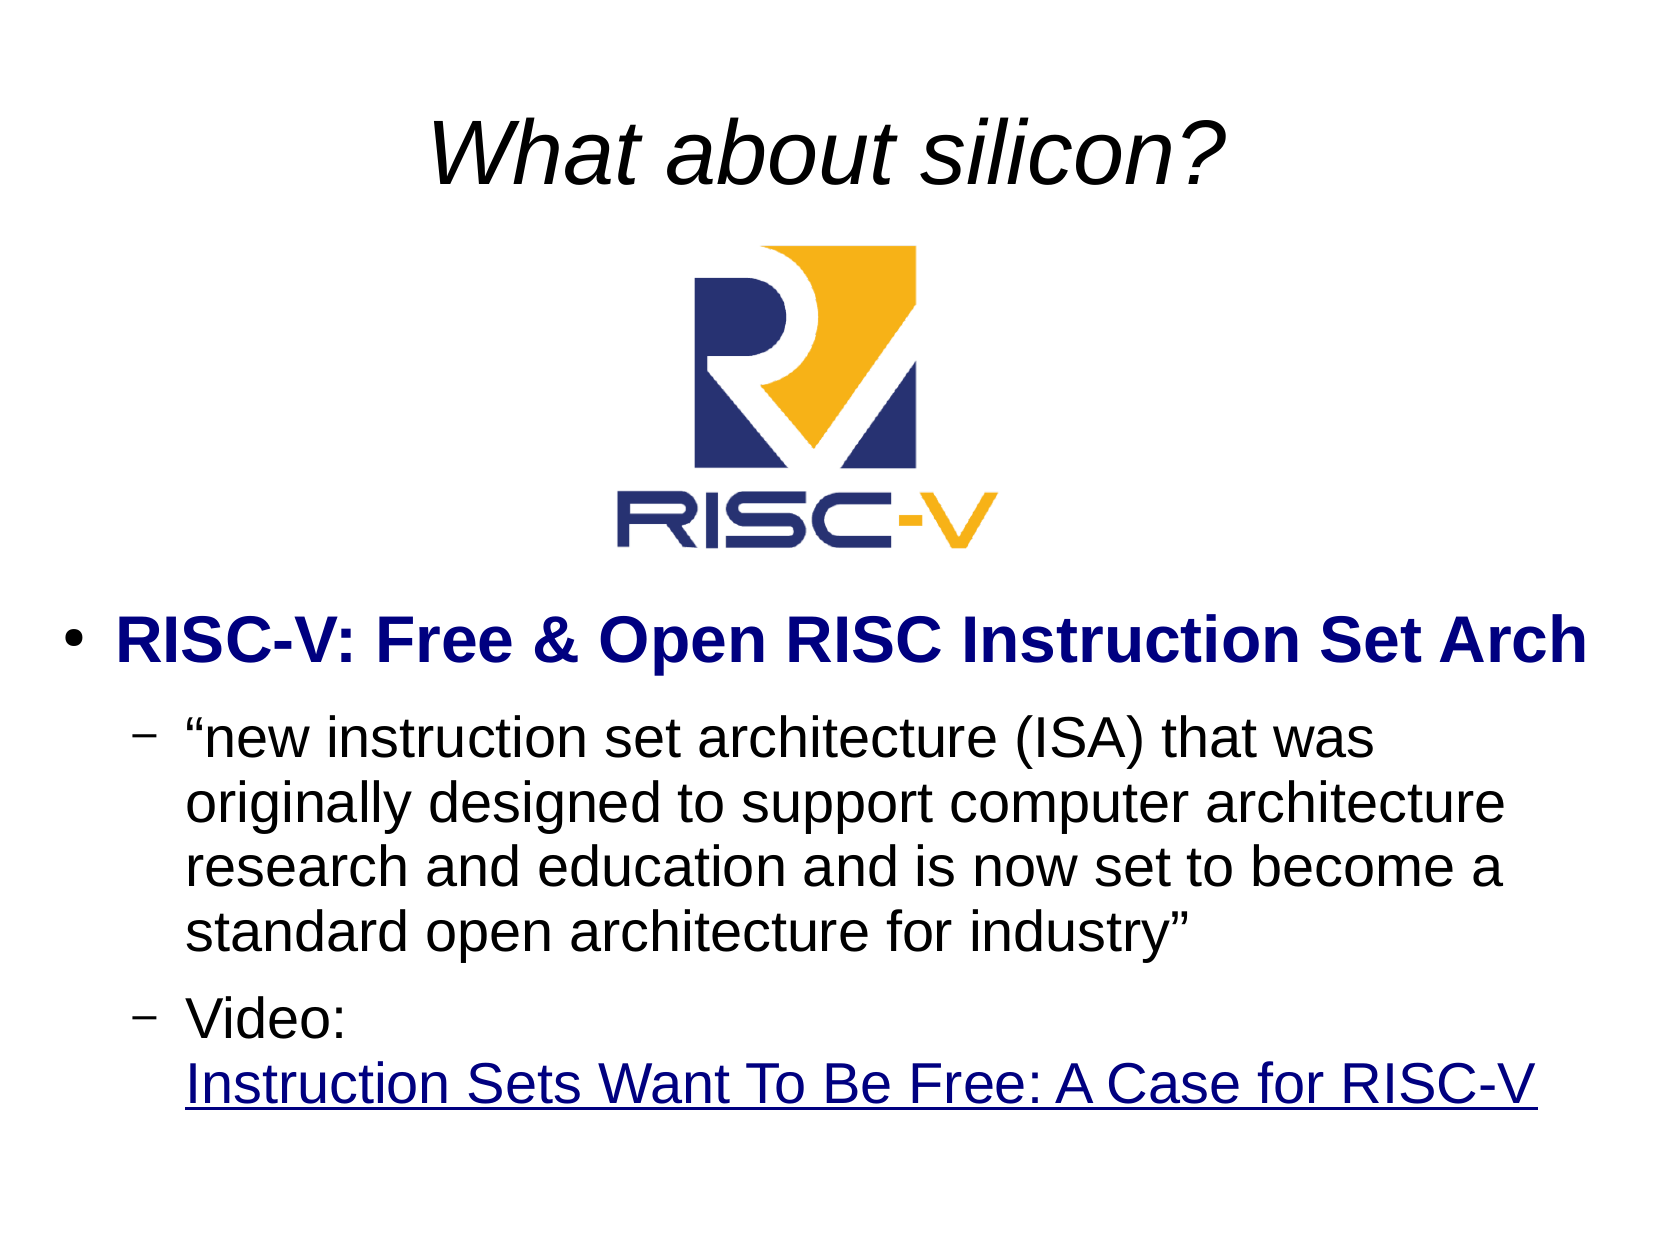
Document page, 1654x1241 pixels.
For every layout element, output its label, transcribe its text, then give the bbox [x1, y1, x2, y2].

title What about silicon? [82, 49, 1571, 257]
picture [600, 194, 1008, 603]
list RISC-V: Free & Open RISC Instruction Set Arch “new instruction set architecture (ISA) that was originally designed to support computer architecture research and education and is now set to become a standard open architecture for industry” Video: Instruction Sets Want To Be Free: A Case for RISC-V [45, 396, 1621, 1116]
